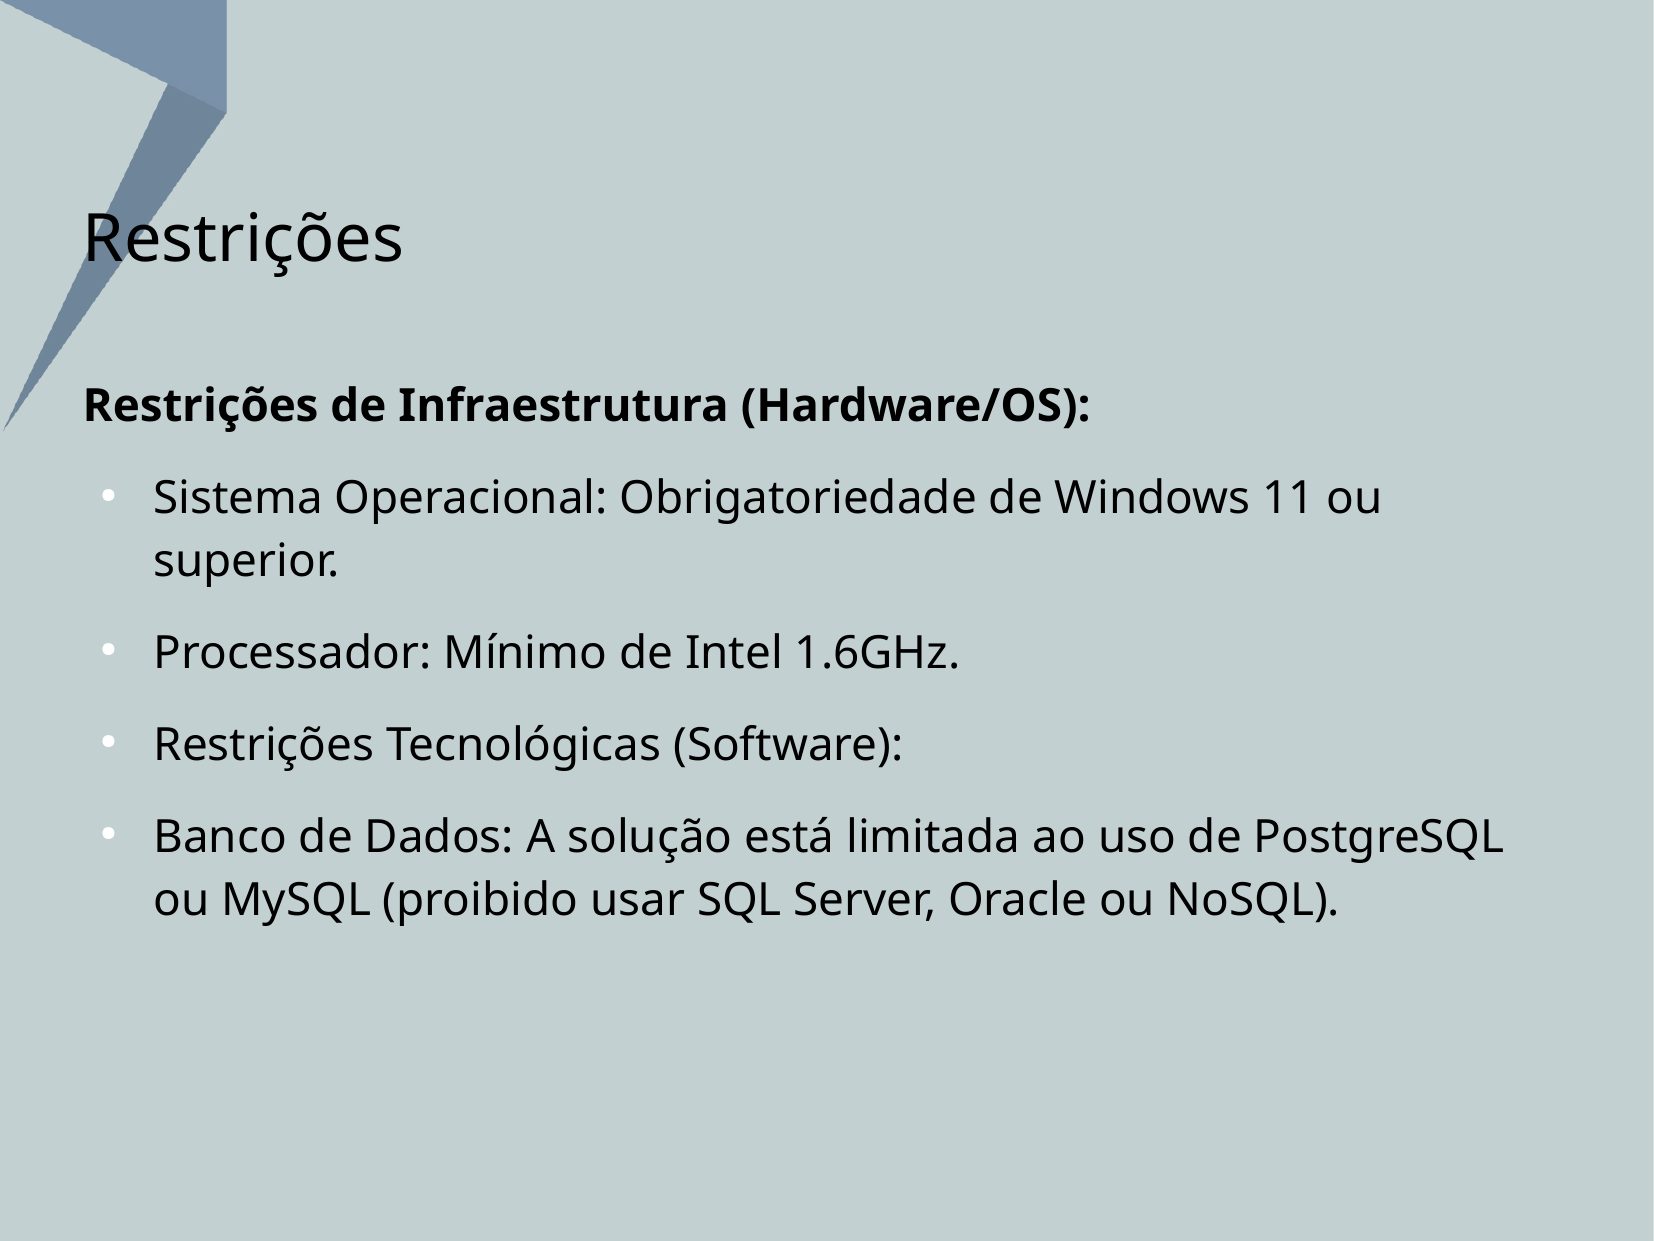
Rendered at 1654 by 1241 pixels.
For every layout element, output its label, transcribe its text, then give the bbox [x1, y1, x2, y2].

picture [0, 0, 1654, 1241]
list Restrições de Infraestrutura (Hardware/OS): Sistema Operacional: Obrigatoriedade de Windows 11 ou superior. Processador: Mínimo de Intel 1.6GHz. Restrições Tecnológicas (Software): Banco de Dados: A solução está limitada ao uso de PostgreSQL ou MySQL (proibido usar SQL Server, Oracle ou NoSQL). [82, 372, 1571, 929]
title Restrições [82, 132, 1571, 340]
